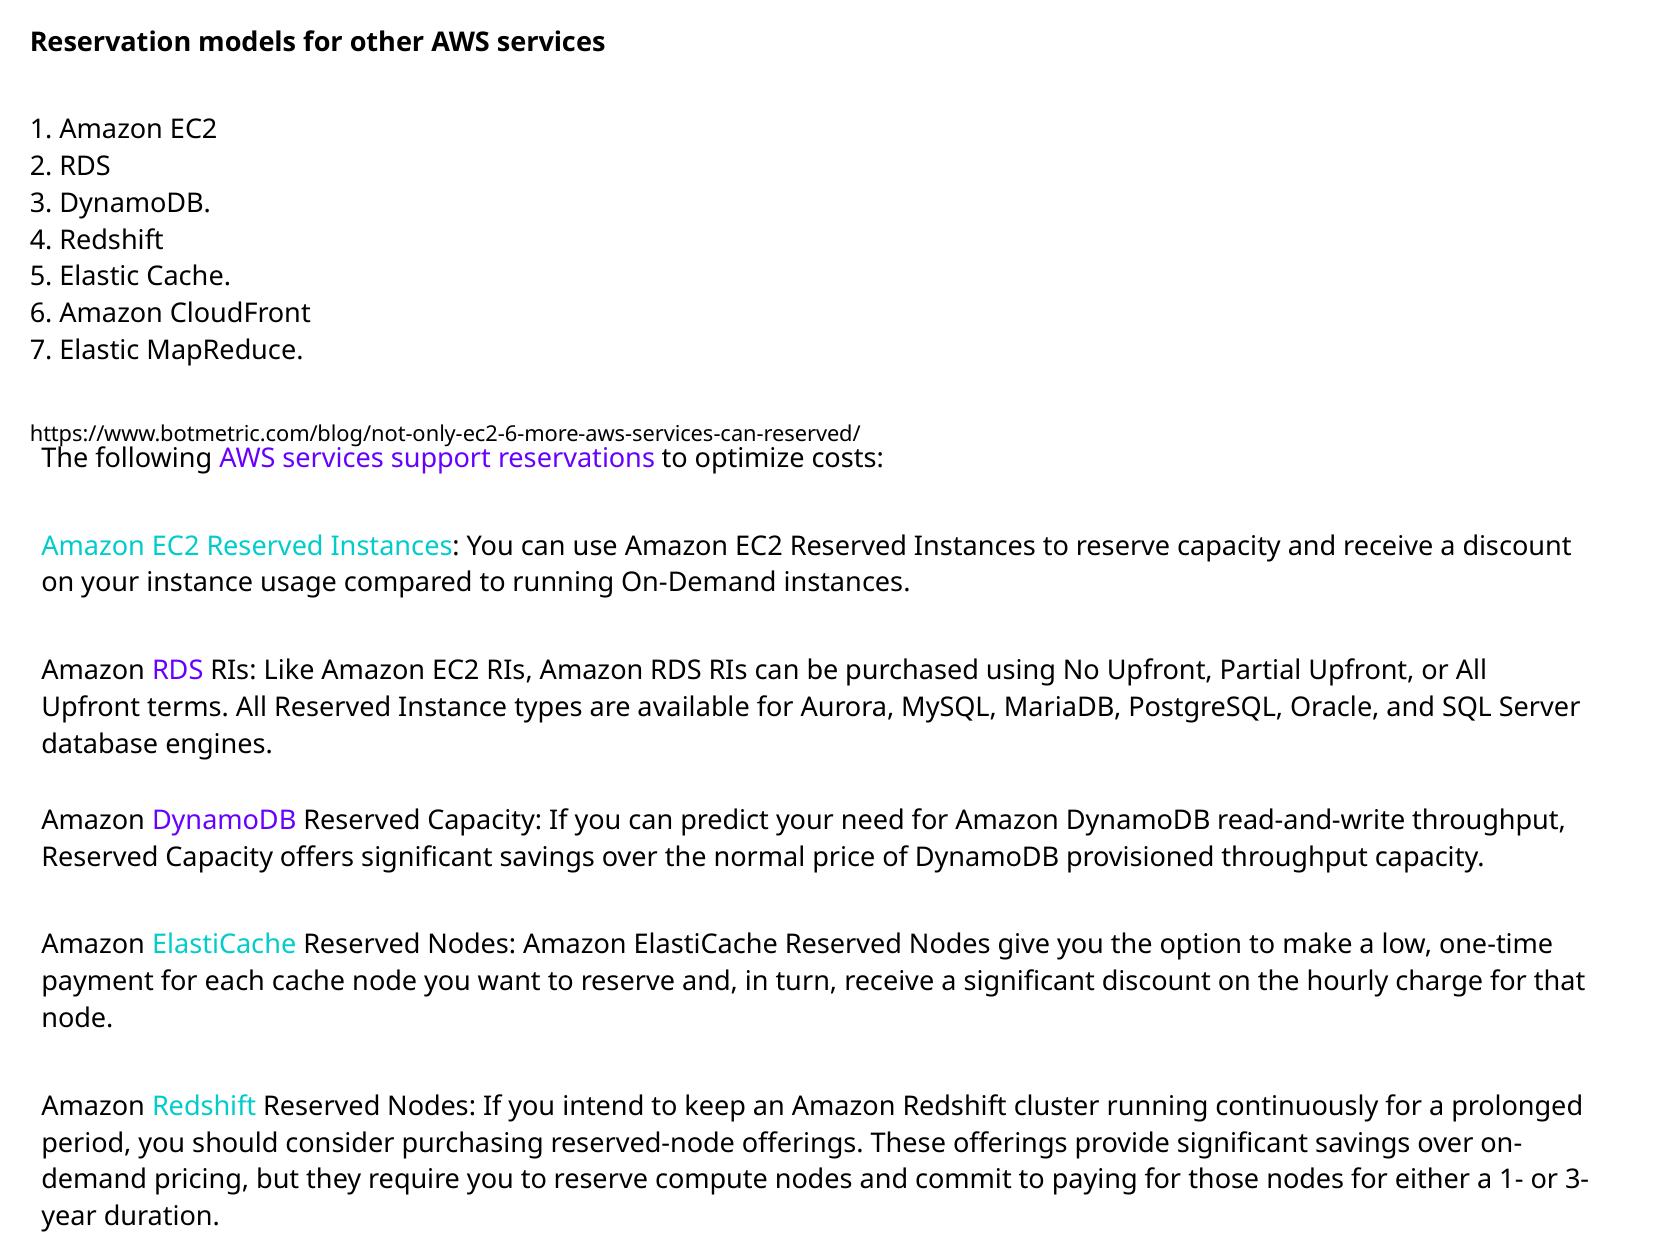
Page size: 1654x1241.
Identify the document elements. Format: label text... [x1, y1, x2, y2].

text_box The following AWS services support reservations to optimize costs: Amazon EC2 Reserved Instances: You can use Amazon EC2 Reserved Instances to reserve capacity and receive a discount on your instance usage compared to running On-Demand instances. Amazon RDS RIs: Like Amazon EC2 RIs, Amazon RDS RIs can be purchased using No Upfront, Partial Upfront, or All Upfront terms. All Reserved Instance types are available for Aurora, MySQL, MariaDB, PostgreSQL, Oracle, and SQL Server database engines. Amazon DynamoDB Reserved Capacity: If you can predict your need for Amazon DynamoDB read-and-write throughput, Reserved Capacity offers significant savings over the normal price of DynamoDB provisioned throughput capacity. Amazon ElastiCache Reserved Nodes: Amazon ElastiCache Reserved Nodes give you the option to make a low, one-time payment for each cache node you want to reserve and, in turn, receive a significant discount on the hourly charge for that node. Amazon Redshift Reserved Nodes: If you intend to keep an Amazon Redshift cluster running continuously for a prolonged period, you should consider purchasing reserved-node offerings. These offerings provide significant savings over on-demand pricing, but they require you to reserve compute nodes and commit to paying for those nodes for either a 1- or 3-year duration. [26, 431, 1606, 991]
text_box Reservation models for other AWS services 1. Amazon EC2 2. RDS 3. DynamoDB. 4. Redshift 5. Elastic Cache. 6. Amazon CloudFront 7. Elastic MapReduce. https://www.botmetric.com/blog/not-only-ec2-6-more-aws-services-can-reserved/ [15, 15, 1576, 390]
